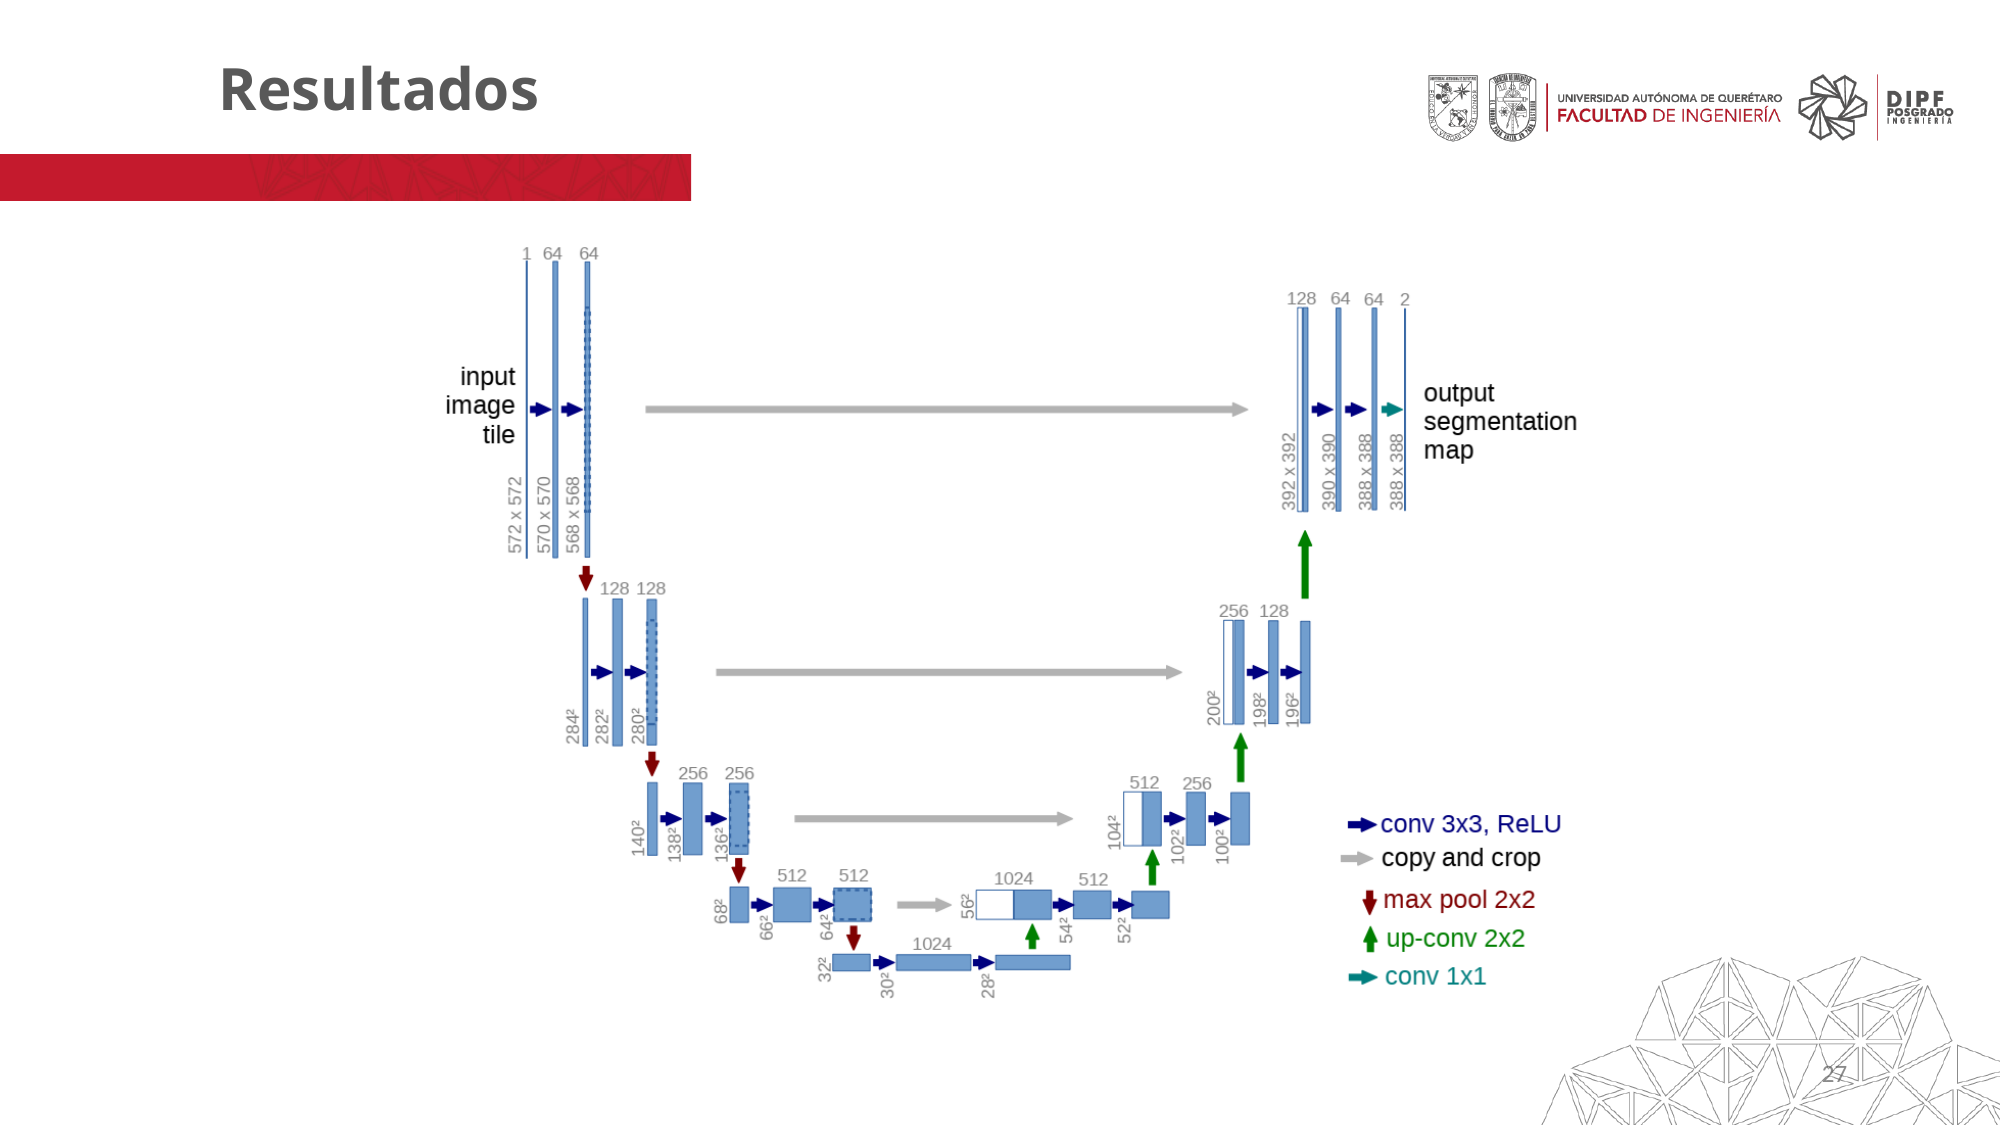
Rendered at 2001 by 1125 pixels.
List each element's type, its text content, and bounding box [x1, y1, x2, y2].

picture [0, 154, 692, 201]
picture [443, 236, 2000, 1125]
text_box Resultados [66, 14, 692, 154]
picture [1422, 66, 1959, 160]
